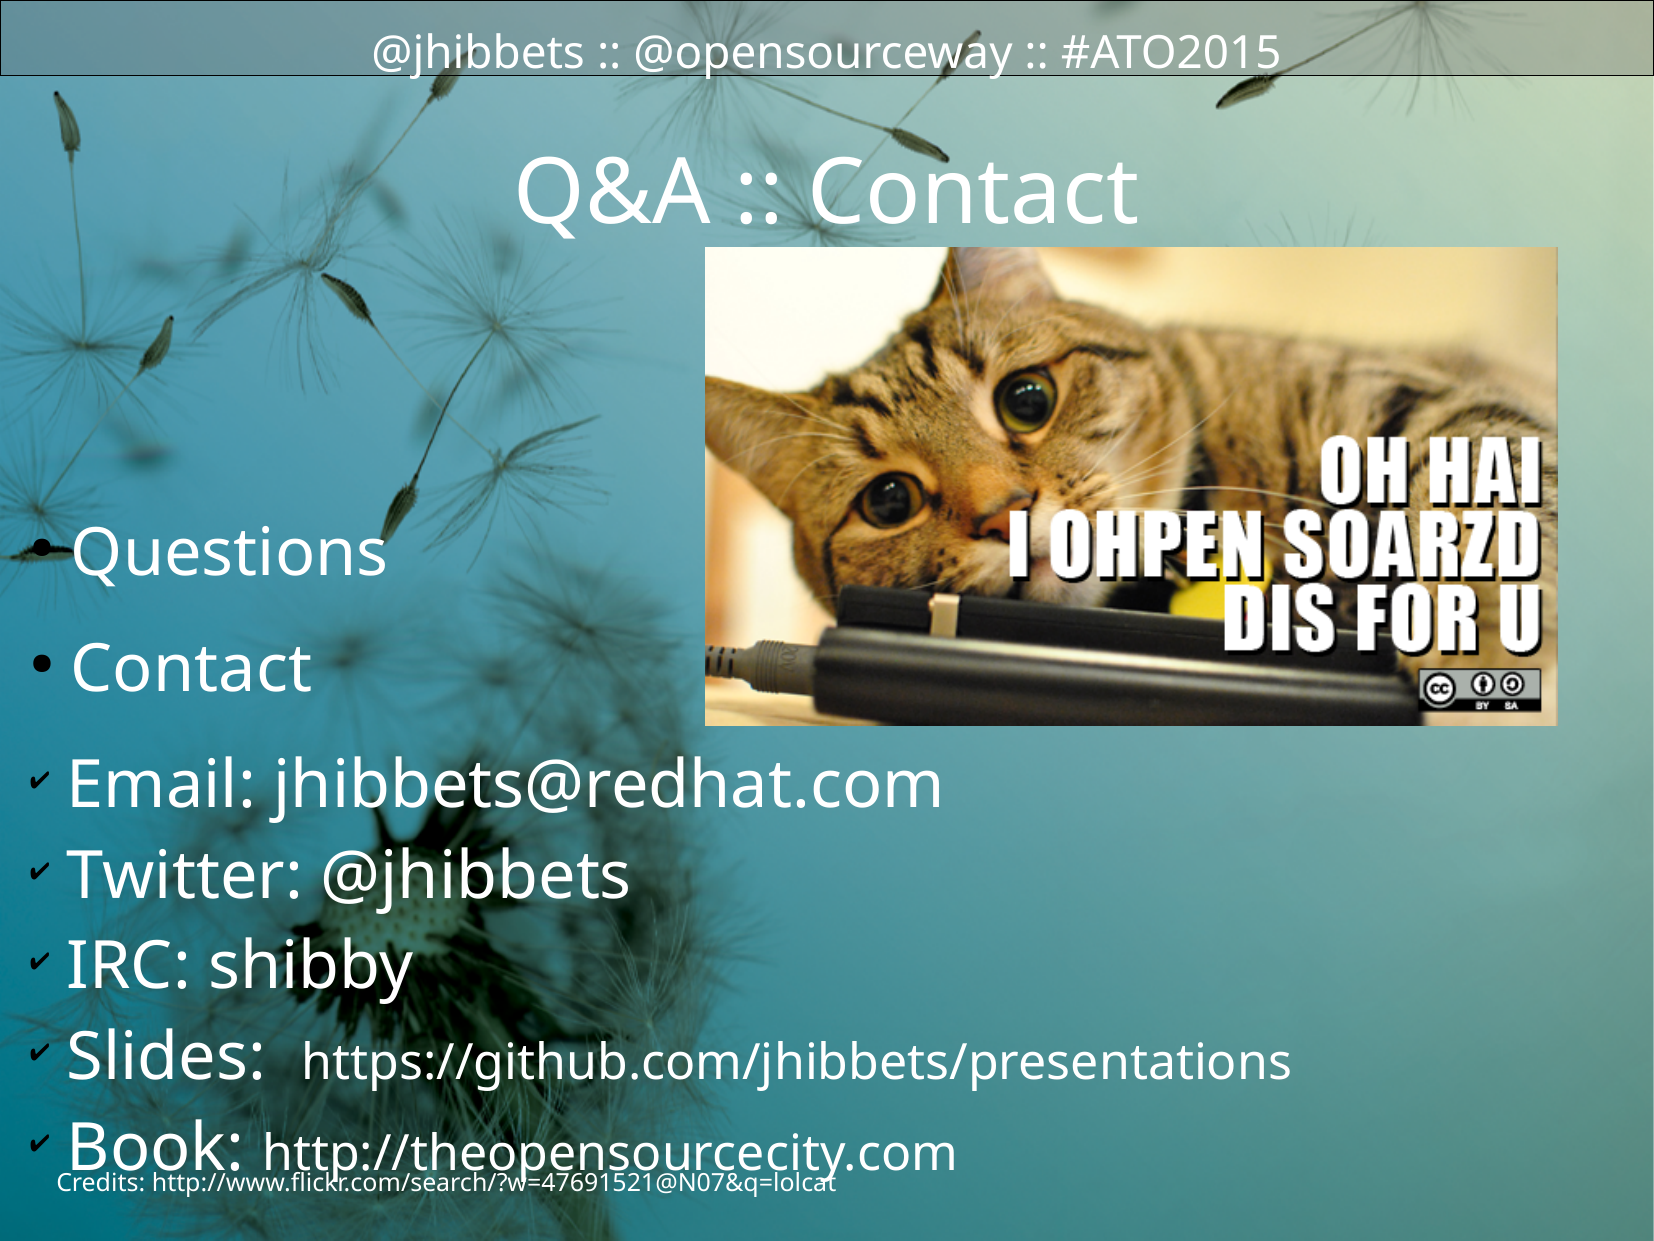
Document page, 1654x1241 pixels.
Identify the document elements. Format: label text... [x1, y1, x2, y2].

title Q&A :: Contact [82, 84, 1571, 292]
text_box Credits: http://www.flickr.com/search/?w=47691521@N07&q=lolcat [41, 1157, 867, 1197]
subtitle Questions Contact Email: jhibbets@redhat.com Twitter: @jhibbets IRC: shibby Slides: https://github.com/jhibbets/presentations Book: http://theopensourcecity.com [30, 562, 1636, 1132]
picture [0, 76, 1654, 1241]
